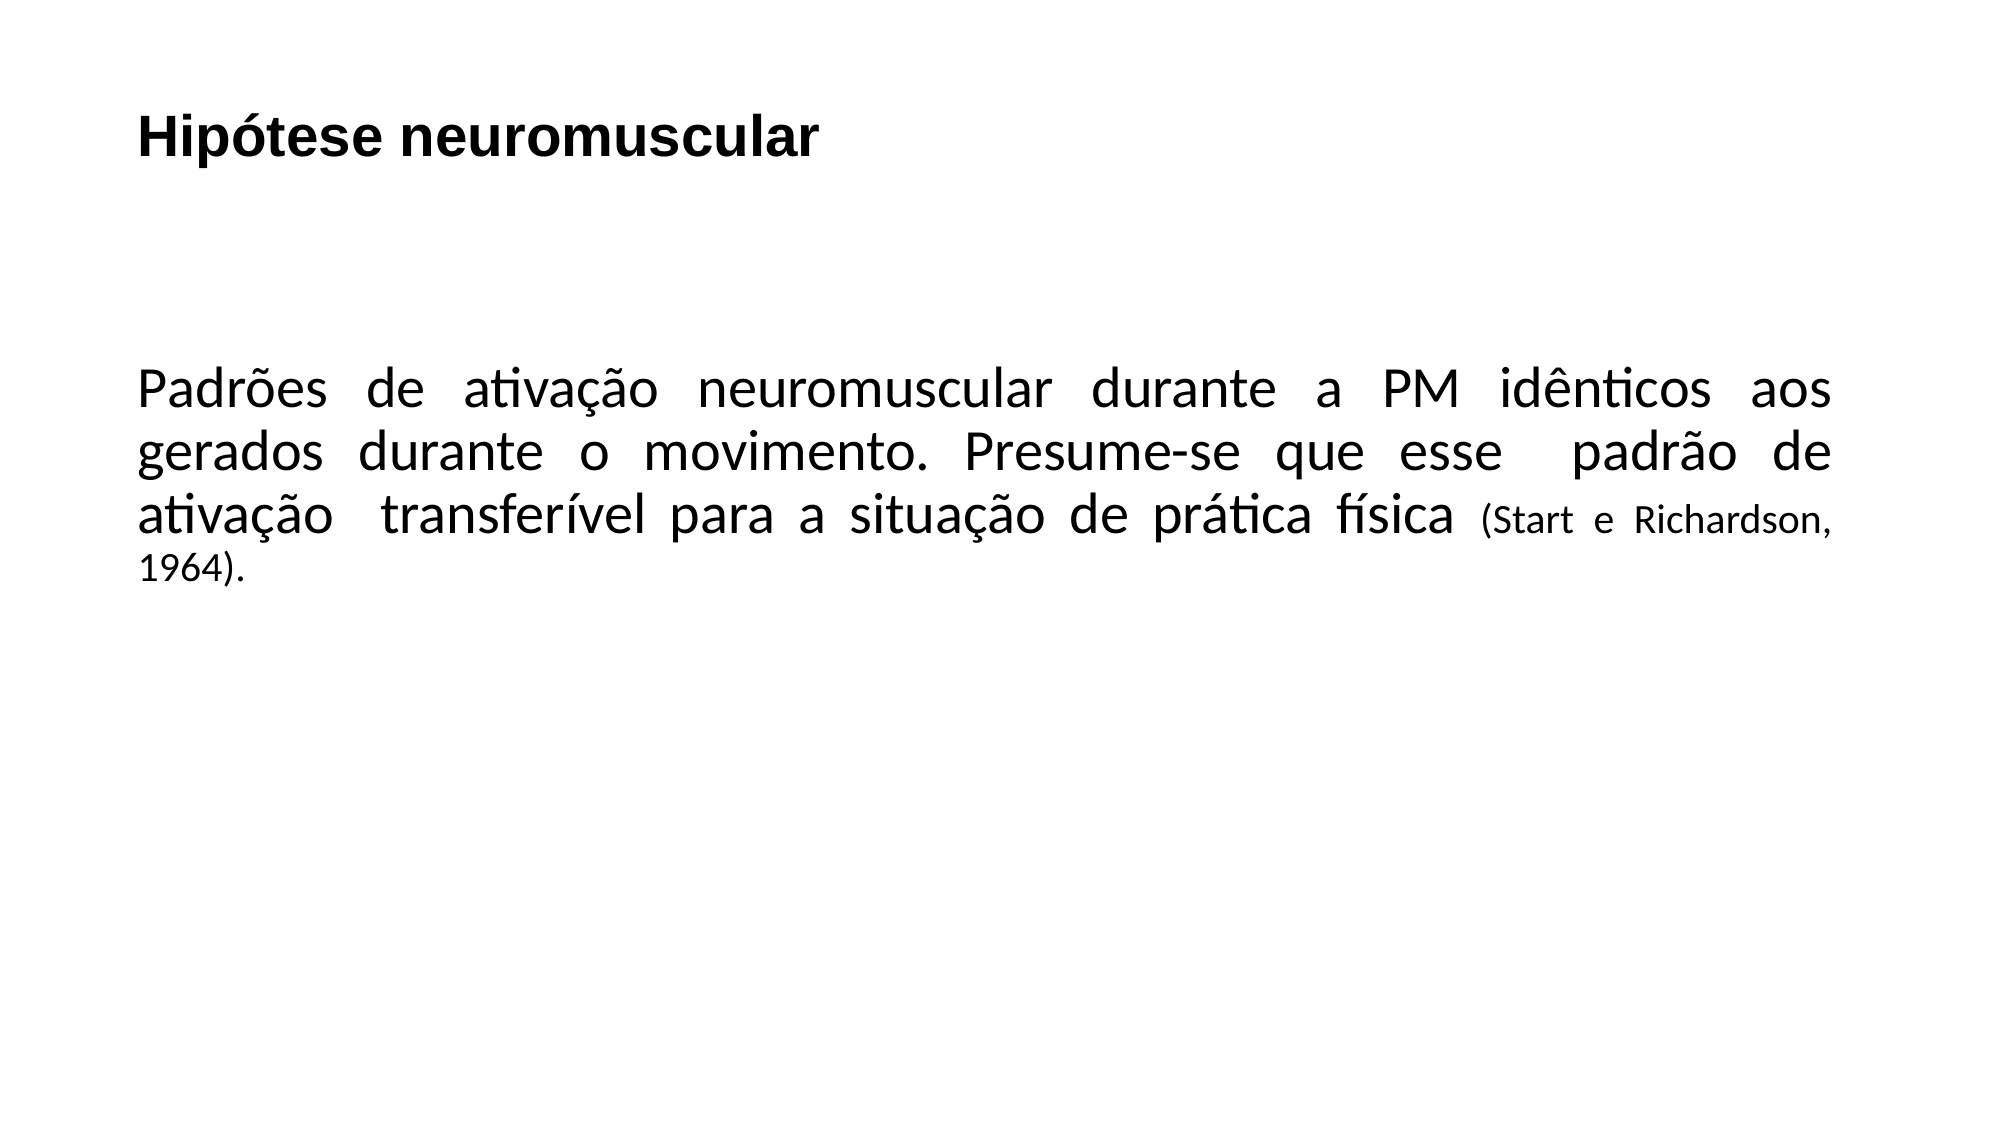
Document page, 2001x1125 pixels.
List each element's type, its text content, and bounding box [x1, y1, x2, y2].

list Hipótese neuromuscular Padrões de ativação neuromuscular durante a PM idênticos aos gerados durante o movimento. Presume-se que esse padrão de ativação transferível para a situação de prática física (Start e Richardson, 1964). [122, 98, 1848, 998]
